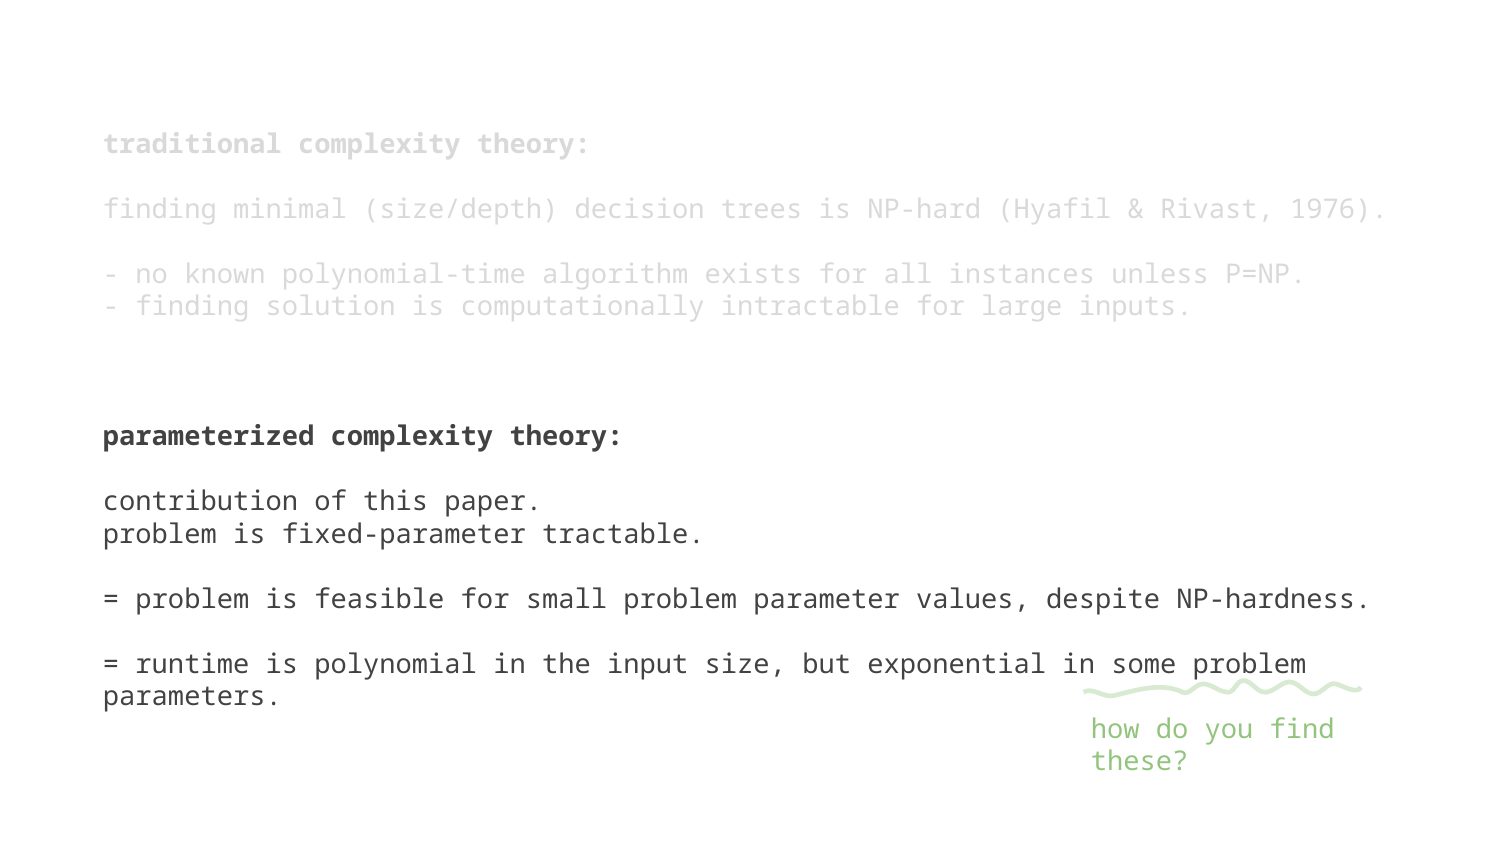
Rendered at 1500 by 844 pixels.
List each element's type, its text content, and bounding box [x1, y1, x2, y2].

text_box traditional complexity theory: finding minimal (size/depth) decision trees is NP-hard (Hyafil & Rivast, 1976). - no known polynomial-time algorithm exists for all instances unless P=NP. - finding solution is computationally intractable for large inputs. parameterized complexity theory: contribution of this paper. problem is fixed-parameter tractable. = problem is feasible for small problem parameter values, despite NP-hardness. = runtime is polynomial in the input size, but exponential in some problem parameters. [87, 111, 1412, 759]
text_box how do you find these? [1075, 696, 1444, 792]
